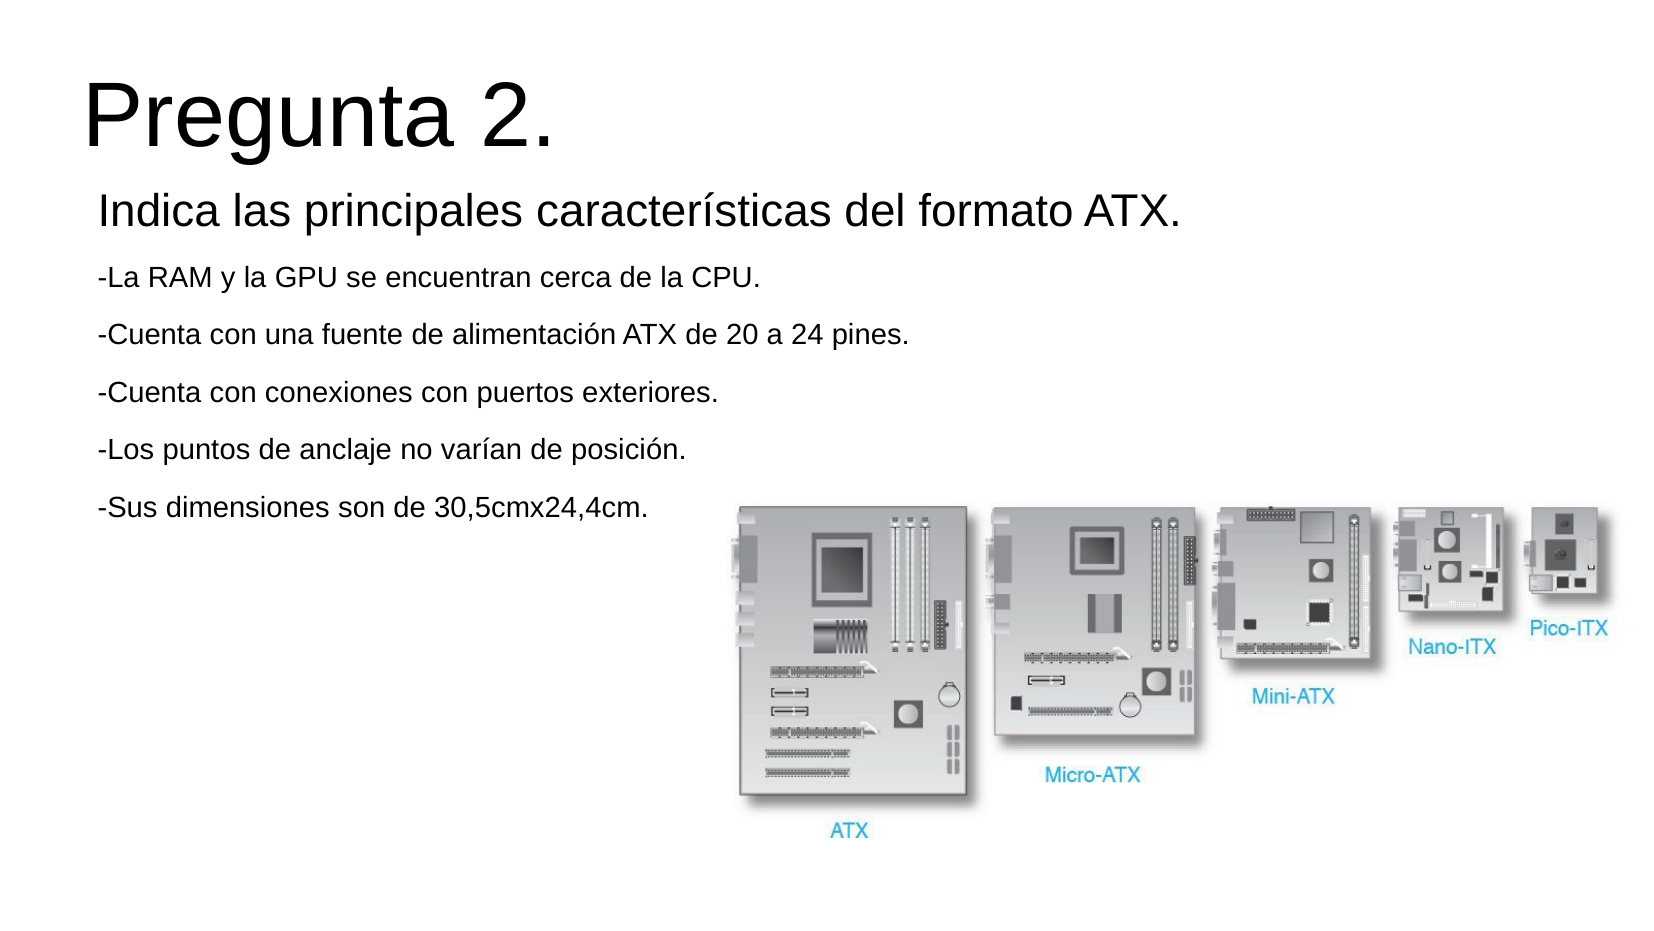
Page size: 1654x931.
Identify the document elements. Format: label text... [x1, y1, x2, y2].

picture [726, 501, 1625, 838]
title Pregunta 2. [82, 37, 1571, 193]
text_box Indica las principales características del formato ATX. -La RAM y la GPU se encuentran cerca de la CPU. -Cuenta con una fuente de alimentación ATX de 20 a 24 pines. -Cuenta con conexiones con puertos exteriores. -Los puntos de anclaje no varían de posición. -Sus dimensiones son de 30,5cmx24,4cm. [82, 177, 1264, 585]
